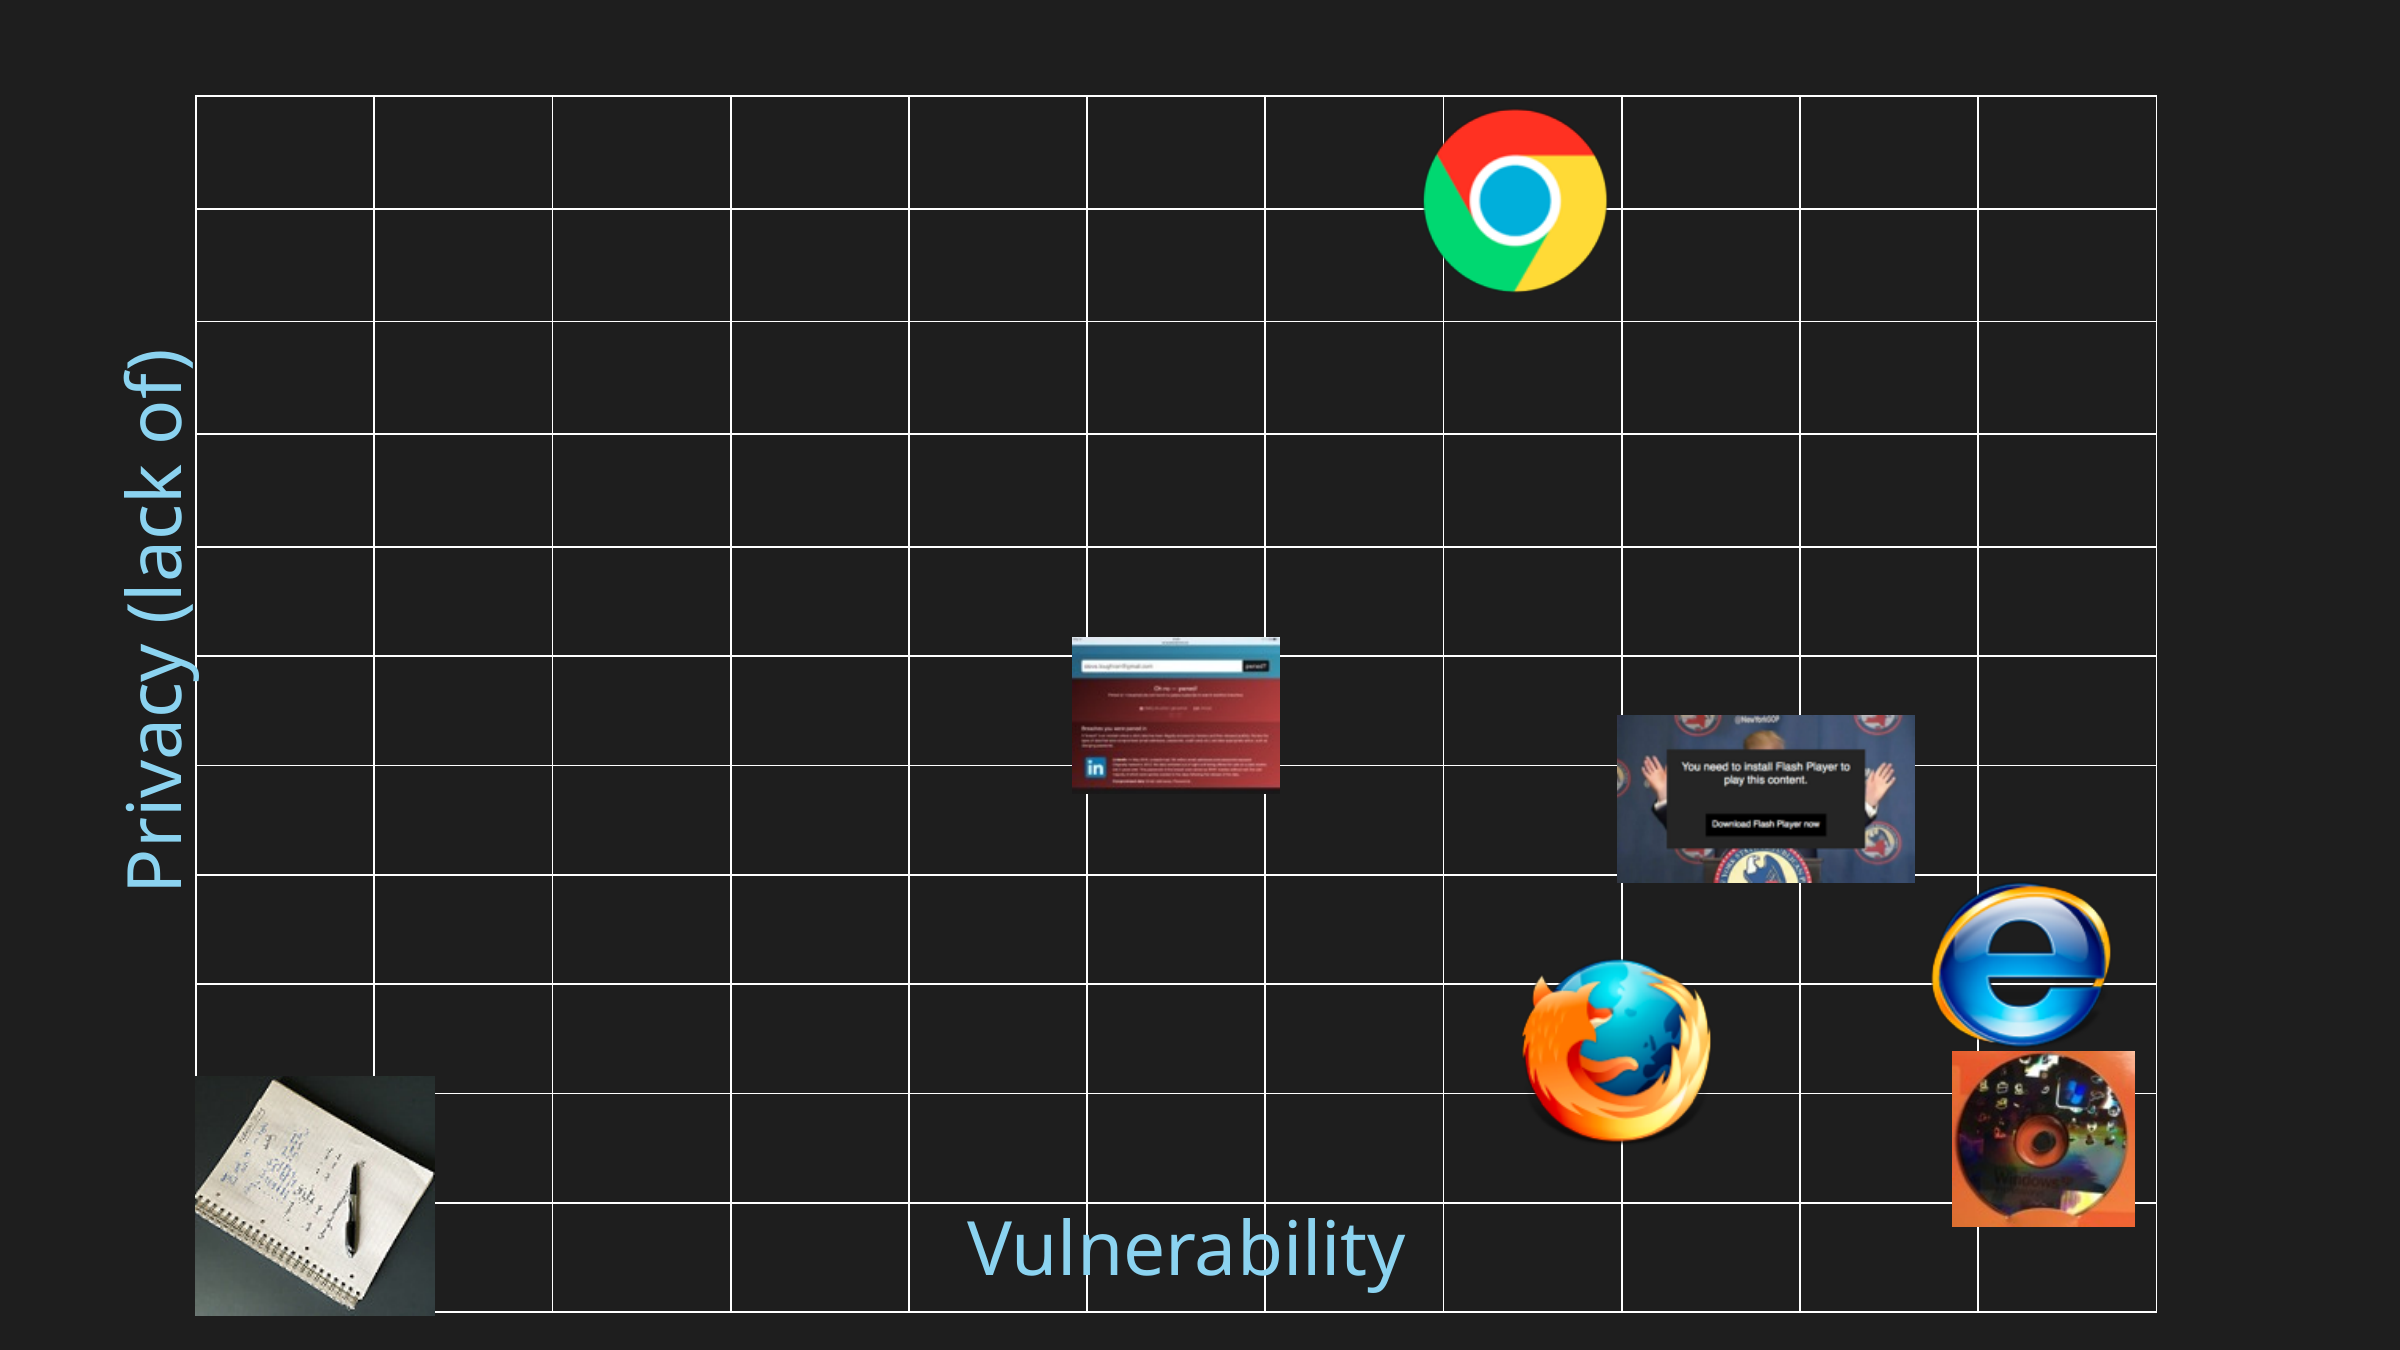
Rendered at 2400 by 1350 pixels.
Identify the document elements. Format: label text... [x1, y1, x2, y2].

text_box Privacy (lack of) [113, 333, 205, 909]
table_cell [732, 548, 908, 655]
table_header [1801, 97, 1977, 208]
table_cell [1623, 435, 1799, 546]
table_cell [2114, 985, 2156, 1093]
table_cell [1979, 766, 2156, 874]
table_cell [375, 210, 552, 321]
table_cell [375, 322, 552, 433]
table_cell [1801, 435, 1977, 546]
table_cell [375, 657, 552, 765]
table_cell [553, 876, 730, 983]
table_header [1979, 97, 2156, 208]
text_box Vulnerability [952, 1206, 1422, 1298]
table_cell [375, 985, 552, 1093]
table_cell [1088, 322, 1264, 433]
table_cell [1801, 1204, 1977, 1311]
table_cell [1088, 1298, 1264, 1311]
table_cell [1444, 985, 1521, 1093]
table_cell [1623, 883, 1799, 983]
table_cell [435, 1094, 552, 1202]
table_cell [1801, 657, 1977, 765]
table_cell [1444, 1204, 1621, 1311]
table_cell [1266, 210, 1443, 321]
table_cell [732, 210, 908, 321]
table_header [732, 97, 908, 208]
table_cell [1801, 548, 1977, 655]
table_header [1088, 97, 1264, 208]
table_cell [1444, 657, 1621, 765]
table_cell [205, 548, 373, 655]
table_cell [910, 657, 1072, 765]
table_cell [1623, 210, 1799, 321]
table_header [375, 97, 552, 208]
table_cell [1266, 1204, 1443, 1311]
table_cell [732, 657, 908, 765]
table_cell [553, 210, 730, 321]
table_cell [732, 1094, 908, 1202]
table_cell [1801, 985, 1952, 1093]
table_cell [732, 435, 908, 546]
table_cell [1088, 794, 1264, 874]
table_cell [1266, 876, 1443, 983]
table_cell [553, 985, 730, 1093]
table_cell [1266, 1094, 1443, 1202]
table_cell [1979, 322, 2156, 433]
table_cell [1444, 1094, 1621, 1202]
table_cell [732, 322, 908, 433]
table_cell [197, 322, 373, 433]
table_cell [732, 766, 908, 874]
picture [195, 1076, 435, 1316]
table_cell [375, 435, 552, 546]
table_cell [1088, 1094, 1264, 1202]
table_cell [197, 876, 373, 983]
table_cell [1088, 435, 1264, 546]
table_cell [553, 766, 730, 874]
table_cell [2114, 876, 2156, 983]
table_cell [1444, 435, 1621, 546]
table_cell [1979, 657, 2156, 765]
table_cell [1266, 985, 1443, 1093]
table_cell [1266, 548, 1443, 655]
table_cell [1280, 657, 1443, 765]
table_cell [2135, 1094, 2156, 1202]
table_cell [910, 435, 1086, 546]
table_header [197, 97, 373, 208]
table_header [1444, 97, 1621, 208]
table_cell [1979, 548, 2156, 655]
table_cell [197, 210, 373, 321]
table_cell [1266, 322, 1443, 433]
table_header [1266, 97, 1443, 208]
table_cell [1444, 876, 1621, 983]
table_cell [1623, 1094, 1799, 1202]
table_cell [910, 766, 1086, 874]
table_cell [1444, 766, 1617, 874]
table_cell [910, 985, 1086, 1093]
table_cell [1088, 876, 1264, 983]
table_cell [1915, 766, 1977, 874]
table_cell [553, 322, 730, 433]
table_cell [1979, 435, 2156, 546]
table_cell [1714, 985, 1799, 1093]
table_cell [1979, 1204, 2156, 1311]
table_header [910, 97, 1086, 208]
table_cell [1088, 985, 1264, 1093]
table_cell [1266, 766, 1443, 874]
table_cell [1444, 548, 1621, 655]
table_cell [553, 1094, 730, 1202]
table_cell [1444, 322, 1621, 433]
table_cell [1088, 548, 1264, 637]
table_cell [1623, 1204, 1799, 1311]
table_cell [910, 876, 1086, 983]
picture [1617, 715, 1915, 883]
table_cell [205, 435, 373, 546]
table_cell [197, 985, 373, 1076]
table_cell [732, 1204, 908, 1311]
table_cell [375, 548, 552, 655]
table_cell [1801, 322, 1977, 433]
table_cell [435, 1204, 552, 1311]
table_cell [732, 876, 908, 983]
table_cell [553, 657, 730, 765]
picture [1072, 637, 1280, 794]
table_cell [1623, 322, 1799, 433]
table_cell [1444, 210, 1621, 321]
table_cell [910, 210, 1086, 321]
table_cell [553, 435, 730, 546]
table_cell [375, 766, 552, 874]
table_cell [1801, 210, 1977, 321]
table_cell [205, 657, 373, 765]
table_cell [1801, 1094, 1952, 1202]
table_cell [910, 322, 1086, 433]
table_cell [1623, 548, 1799, 655]
table_cell [553, 1204, 730, 1311]
table_cell [1088, 210, 1264, 321]
table_cell [1801, 876, 1930, 983]
table_cell [553, 548, 730, 655]
table_cell [1266, 435, 1443, 546]
picture [1413, 100, 1618, 304]
table_cell [910, 1204, 1086, 1311]
picture [1521, 955, 1714, 1148]
table_header [553, 97, 730, 208]
table_cell [205, 766, 373, 874]
table_cell [1623, 657, 1799, 715]
table_cell [375, 876, 552, 983]
picture [1930, 874, 2135, 1227]
table_cell [1979, 210, 2156, 321]
table_cell [732, 985, 908, 1093]
table_header [1623, 97, 1799, 208]
table_cell [910, 548, 1086, 655]
table_cell [910, 1094, 1086, 1202]
